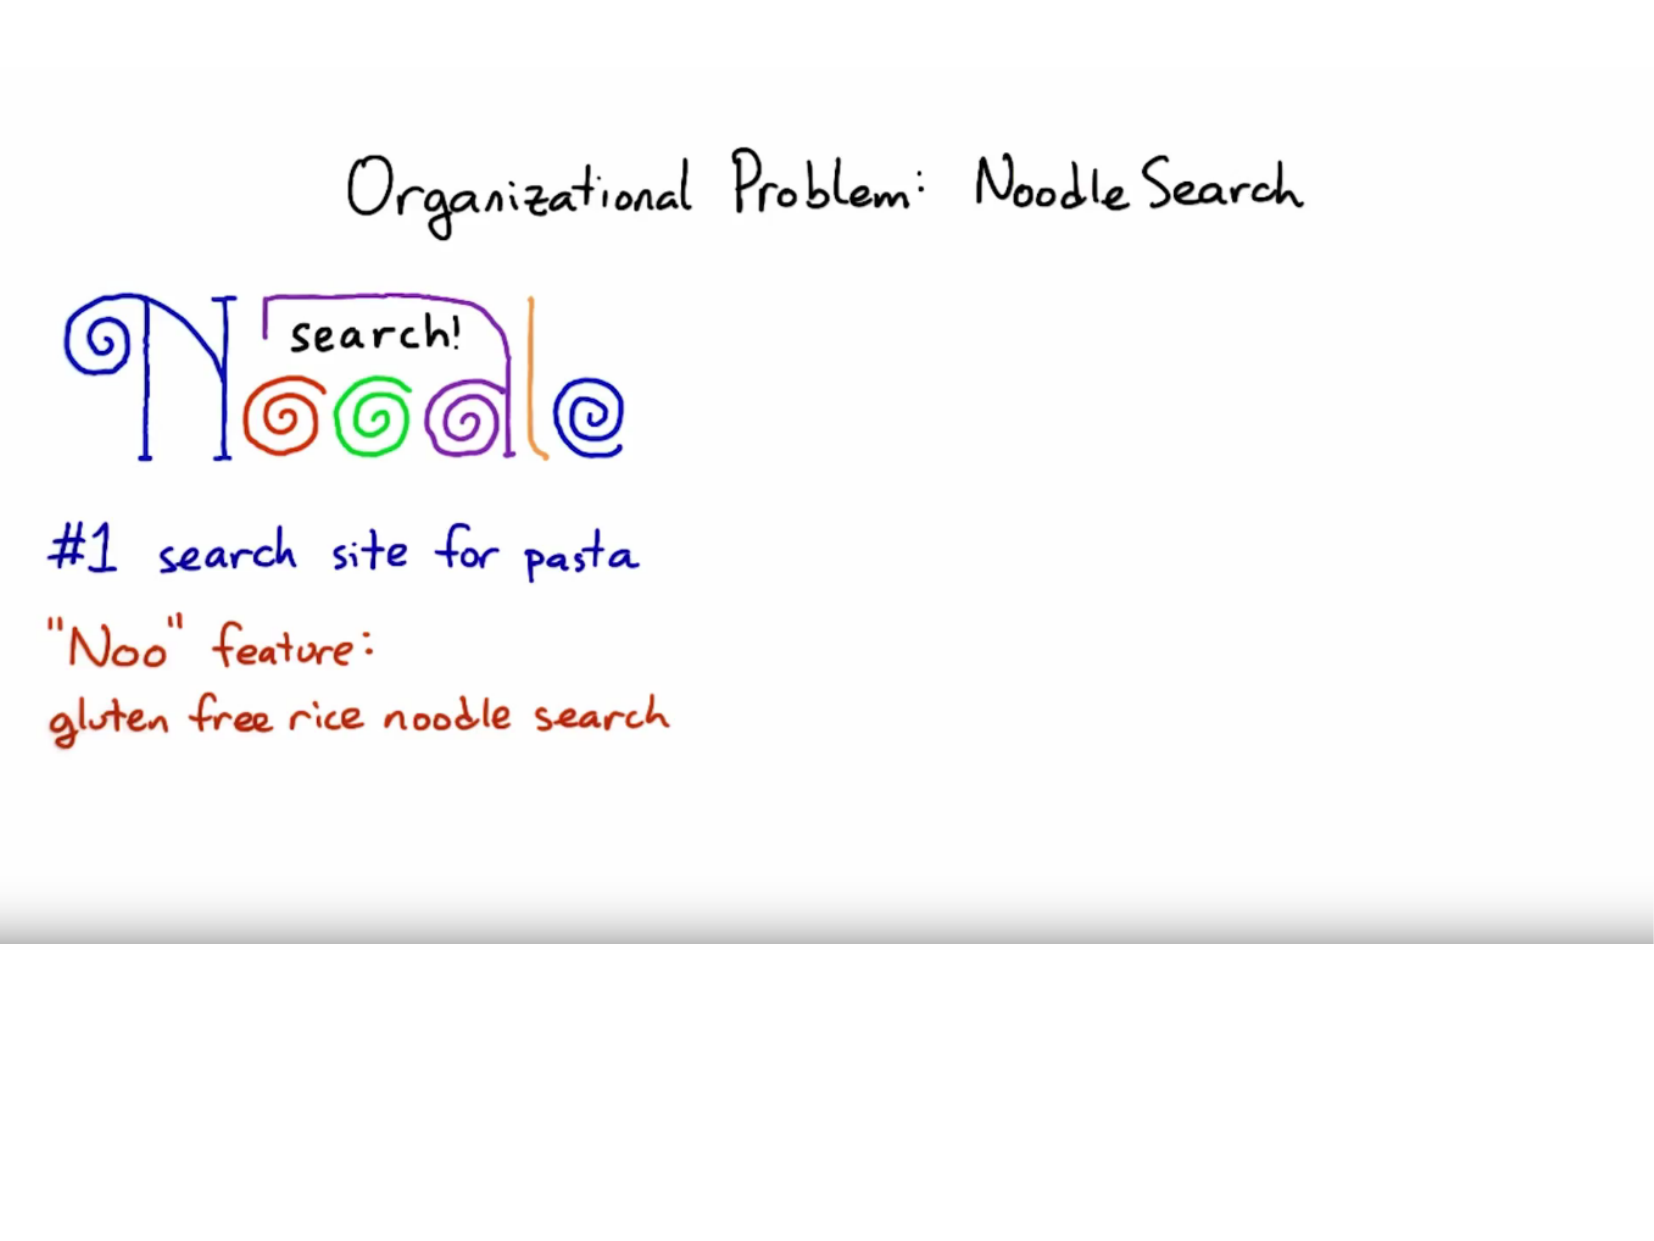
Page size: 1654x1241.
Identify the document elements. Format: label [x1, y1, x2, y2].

picture [0, 67, 1654, 944]
